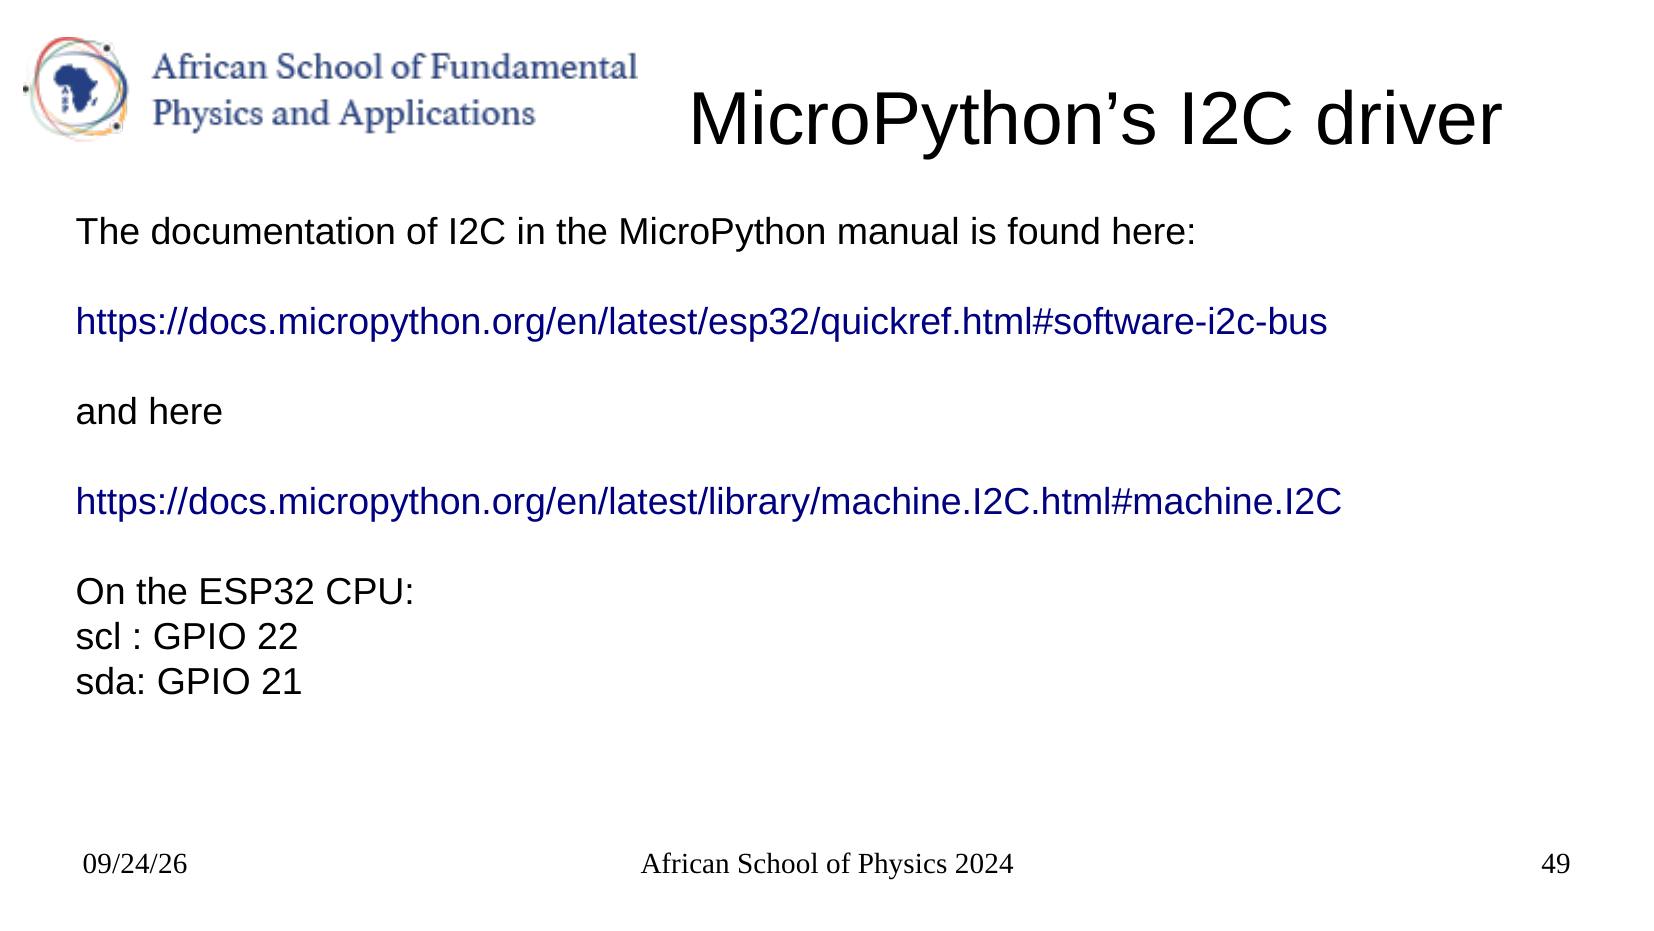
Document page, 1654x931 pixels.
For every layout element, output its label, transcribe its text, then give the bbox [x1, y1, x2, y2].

list The documentation of I2C in the MicroPython manual is found here: https://docs.micropython.org/en/latest/esp32/quickref.html#software-i2c-bus and here https://docs.micropython.org/en/latest/library/machine.I2C.html#machine.I2C On the ESP32 CPU: scl : GPIO 22 sda: GPIO 21 [75, 206, 1613, 777]
picture [23, 37, 621, 142]
title MicroPython’s I2C driver [621, 37, 1571, 193]
